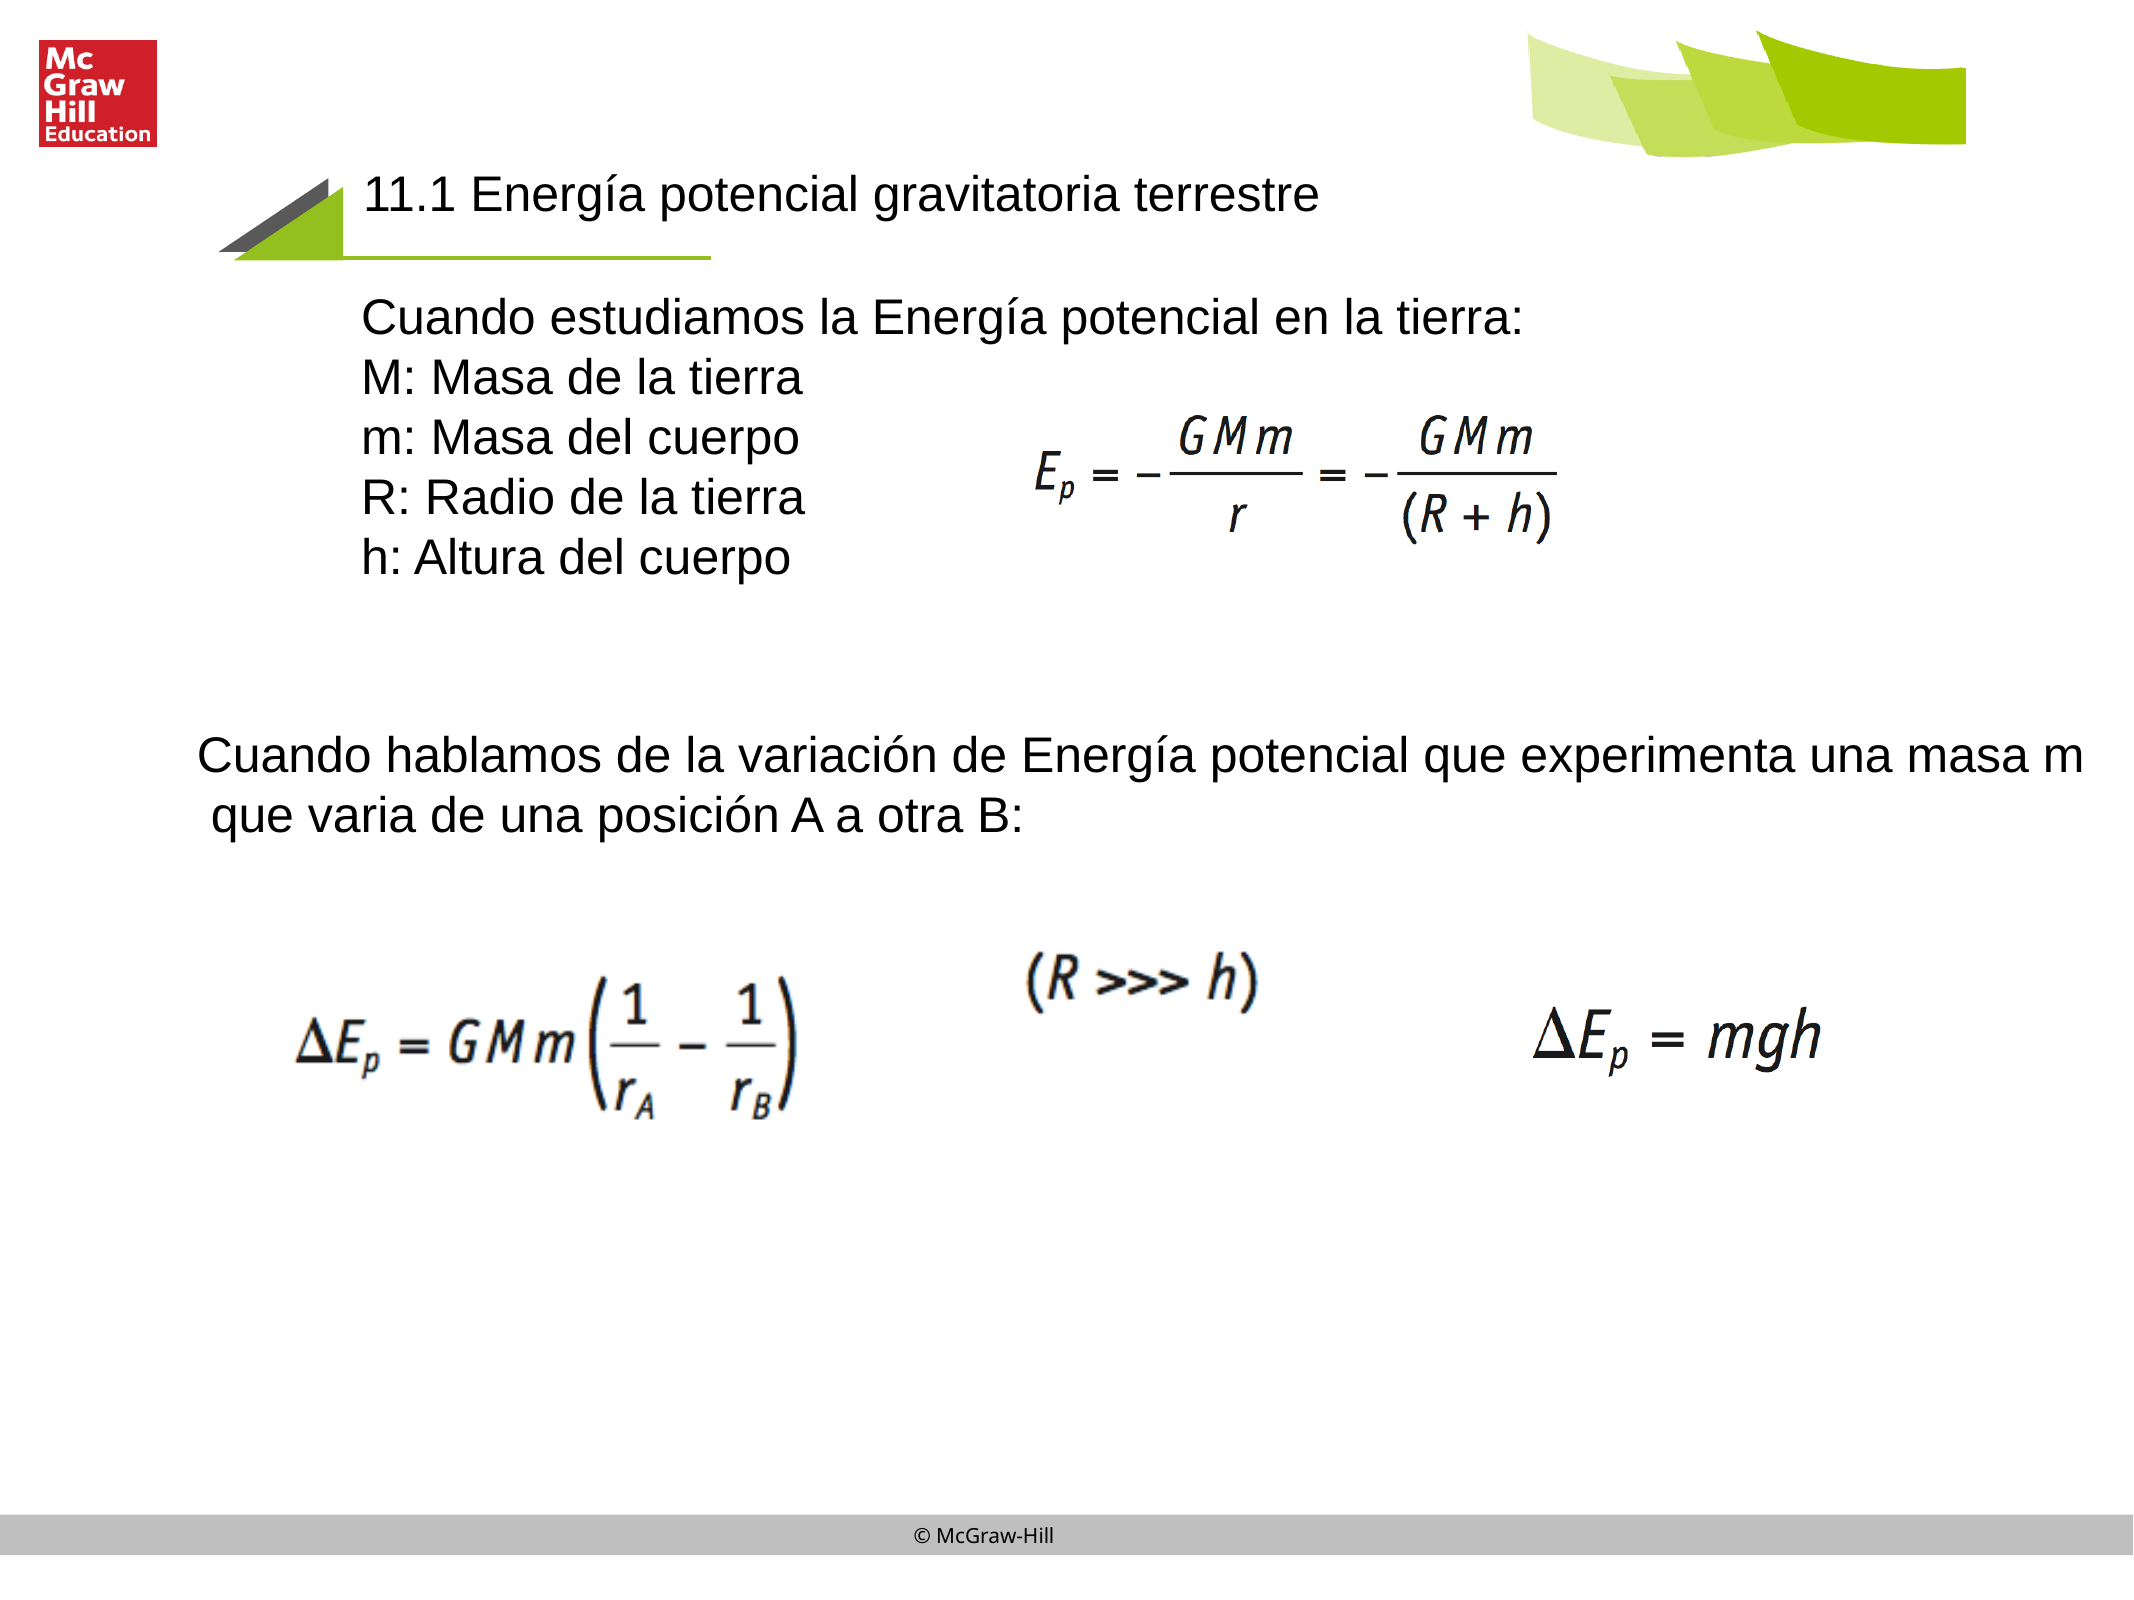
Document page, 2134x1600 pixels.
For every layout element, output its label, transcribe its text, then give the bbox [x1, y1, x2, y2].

picture [1020, 948, 1263, 1021]
picture [1387, 30, 1966, 157]
picture [1018, 393, 1573, 562]
picture [288, 950, 804, 1129]
text_box Cuando estudiamos la Energía potencial en la tierra: M: Masa de la tierra m: Masa del cuerpo R: Radio de la tierra h: Altura del cuerpo [352, 275, 1781, 593]
text_box [0, 1514, 2134, 1556]
text_box © McGraw-Hill [707, 1514, 1261, 1555]
text_box 11.1 Energía potencial gravitatoria terrestre [354, 153, 1330, 230]
text_box [218, 178, 344, 261]
picture [39, 40, 157, 147]
picture [1530, 989, 1823, 1087]
text_box Cuando hablamos de la variación de Energía potencial que experimenta una masa m que varia de una posición A a otra B: [188, 714, 2095, 851]
